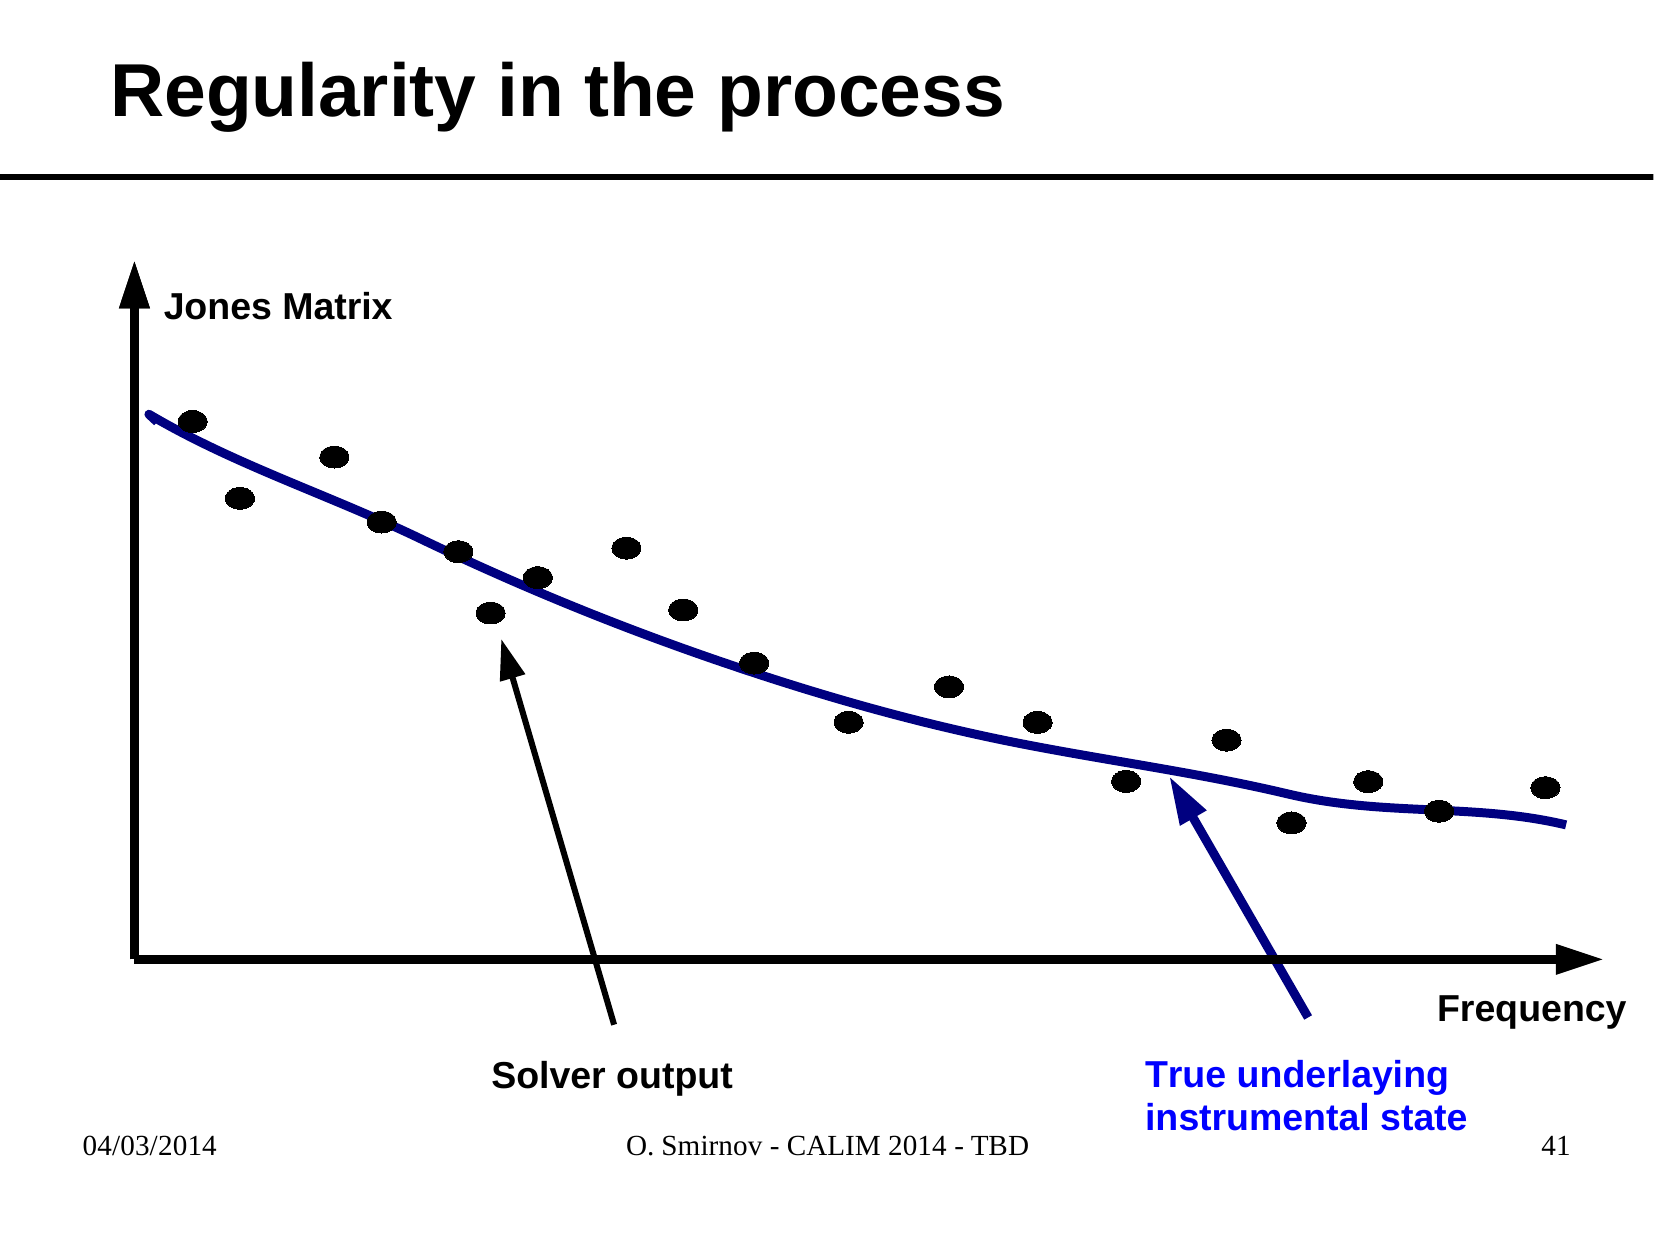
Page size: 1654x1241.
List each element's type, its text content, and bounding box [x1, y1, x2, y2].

text_box True underlaying instrumental state [1130, 1046, 1654, 1146]
text_box [611, 537, 641, 560]
text_box [1023, 711, 1053, 734]
text_box [1530, 776, 1561, 799]
text_box [178, 410, 208, 433]
text_box [319, 446, 349, 469]
text_box [1353, 770, 1383, 793]
text_box [367, 511, 397, 534]
text_box [934, 675, 964, 698]
text_box [1111, 770, 1141, 793]
text_box Solver output [476, 1046, 804, 1104]
text_box [443, 540, 473, 563]
text_box Frequency [1422, 979, 1654, 1037]
text_box [225, 487, 255, 510]
text_box [834, 711, 864, 734]
text_box [1276, 811, 1307, 834]
text_box [668, 599, 698, 621]
text_box [739, 652, 769, 675]
text_box Regularity in the process [95, 41, 1636, 141]
text_box [523, 566, 553, 589]
text_box [1211, 729, 1242, 752]
text_box Jones Matrix [148, 278, 422, 336]
text_box [476, 602, 506, 624]
text_box [1424, 800, 1454, 823]
